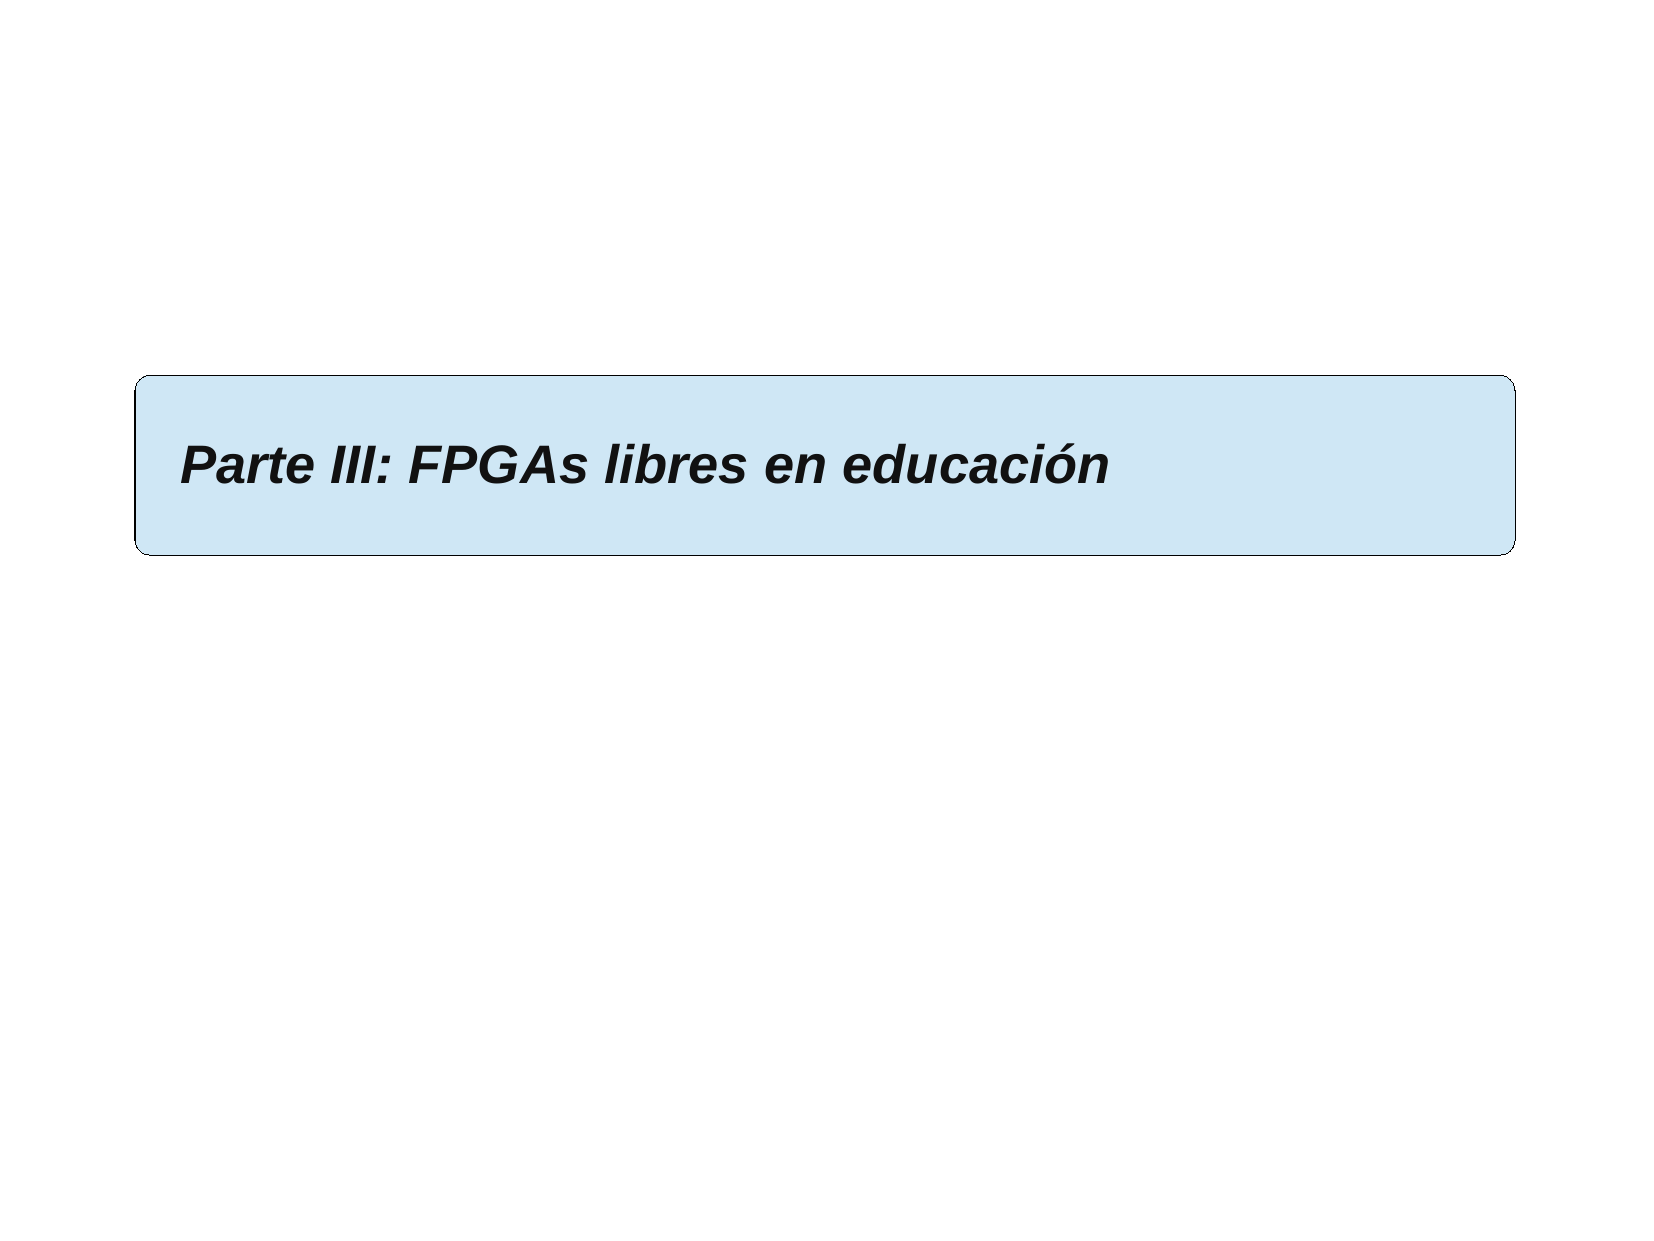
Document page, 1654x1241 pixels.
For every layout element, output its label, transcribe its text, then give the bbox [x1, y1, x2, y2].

text_box Parte III: FPGAs libres en educación [180, 403, 1216, 526]
text_box [134, 375, 1516, 556]
